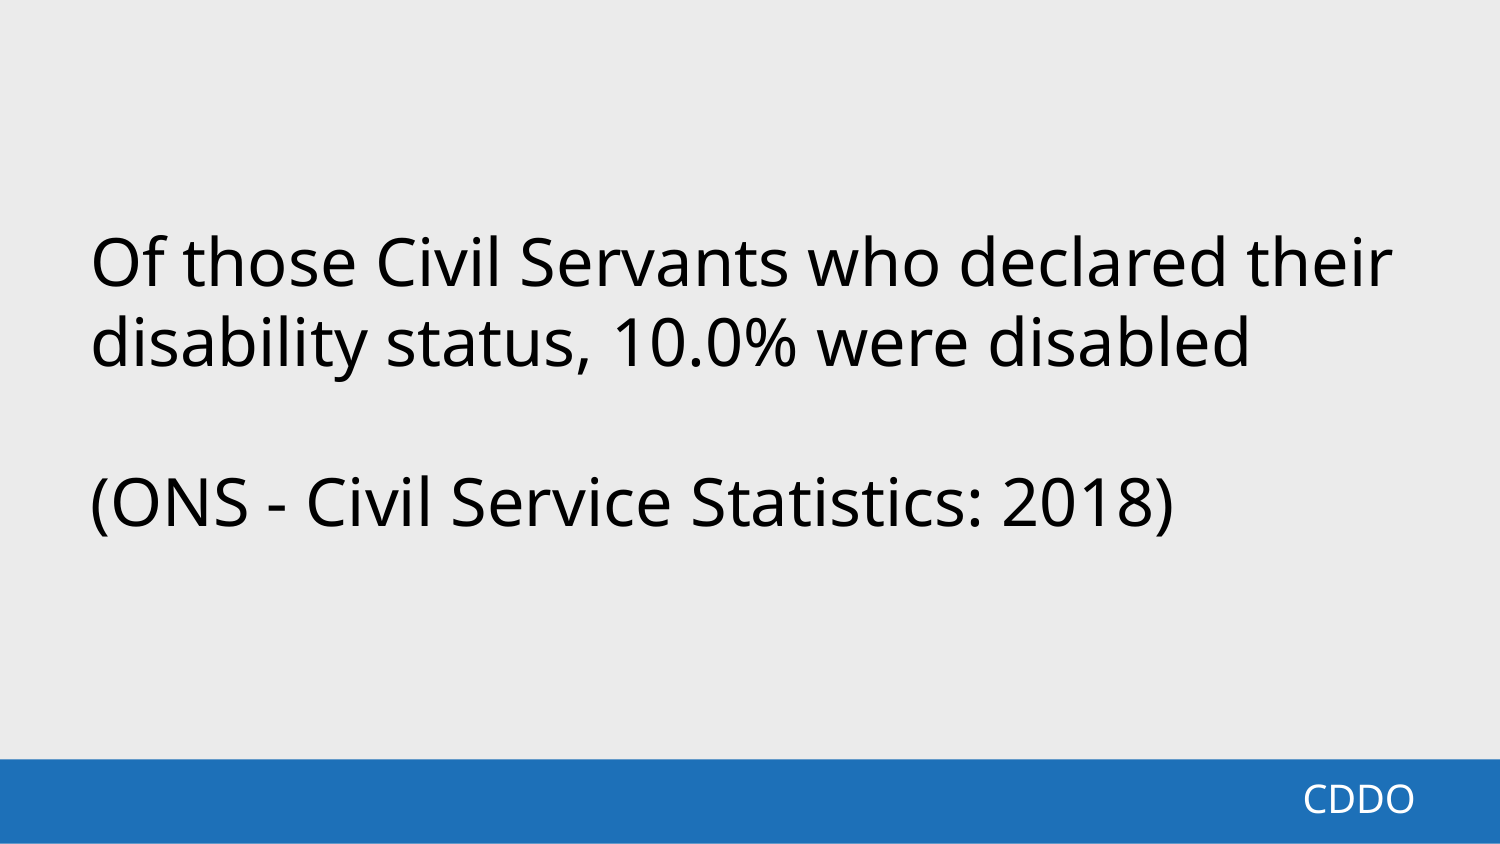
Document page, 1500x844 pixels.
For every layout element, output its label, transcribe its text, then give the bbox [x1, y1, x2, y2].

text_box Of those Civil Servants who declared their disability status, 10.0% were disabled (ONS - Civil Service Statistics: 2018) [87, 0, 1416, 760]
